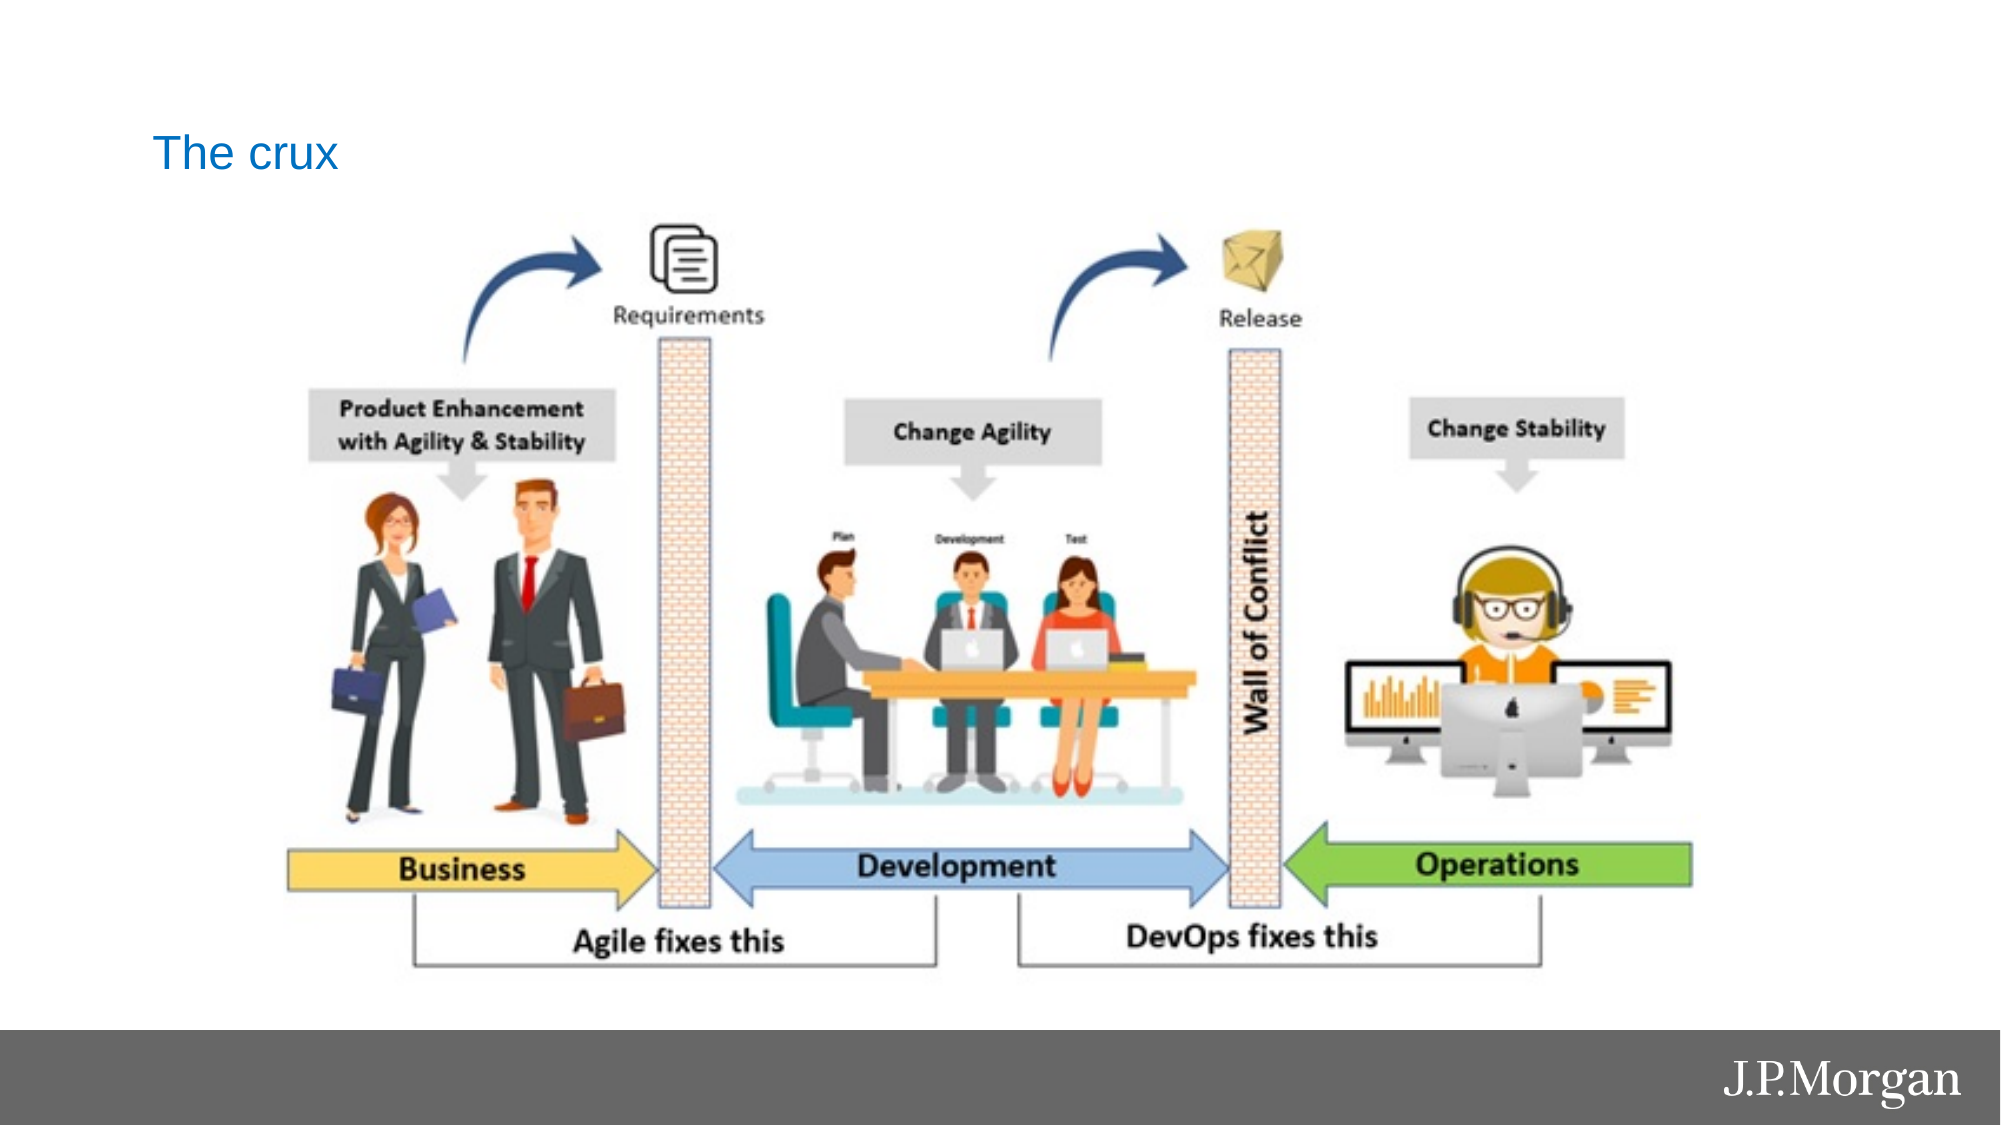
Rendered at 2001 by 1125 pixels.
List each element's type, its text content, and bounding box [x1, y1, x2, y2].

picture [0, 0, 2001, 1125]
title The crux [137, 76, 1863, 188]
